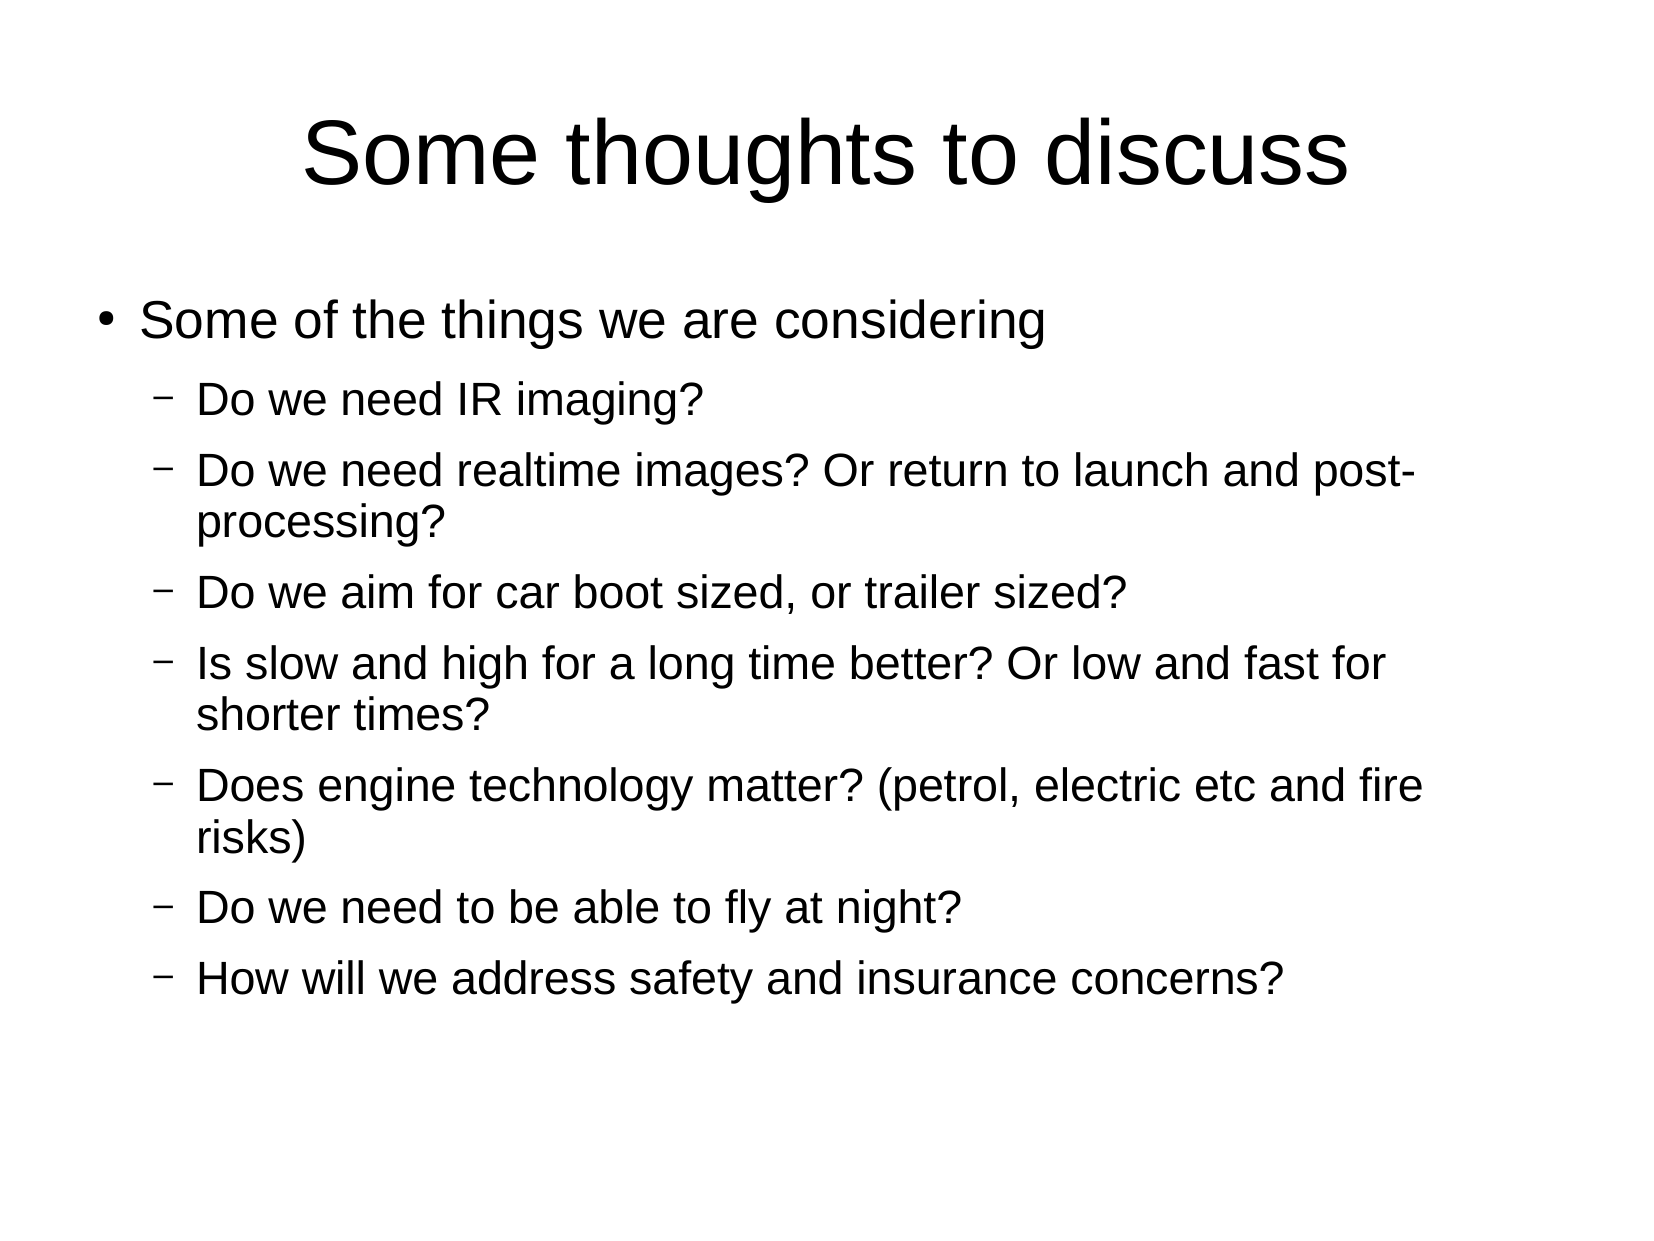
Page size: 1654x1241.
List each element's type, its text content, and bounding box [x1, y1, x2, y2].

list Some of the things we are considering Do we need IR imaging? Do we need realtime images? Or return to launch and post-processing? Do we aim for car boot sized, or trailer sized? Is slow and high for a long time better? Or low and fast for shorter times? Does engine technology matter? (petrol, electric etc and fire risks) Do we need to be able to fly at night? How will we address safety and insurance concerns? [82, 290, 1538, 1010]
title Some thoughts to discuss [82, 49, 1571, 257]
